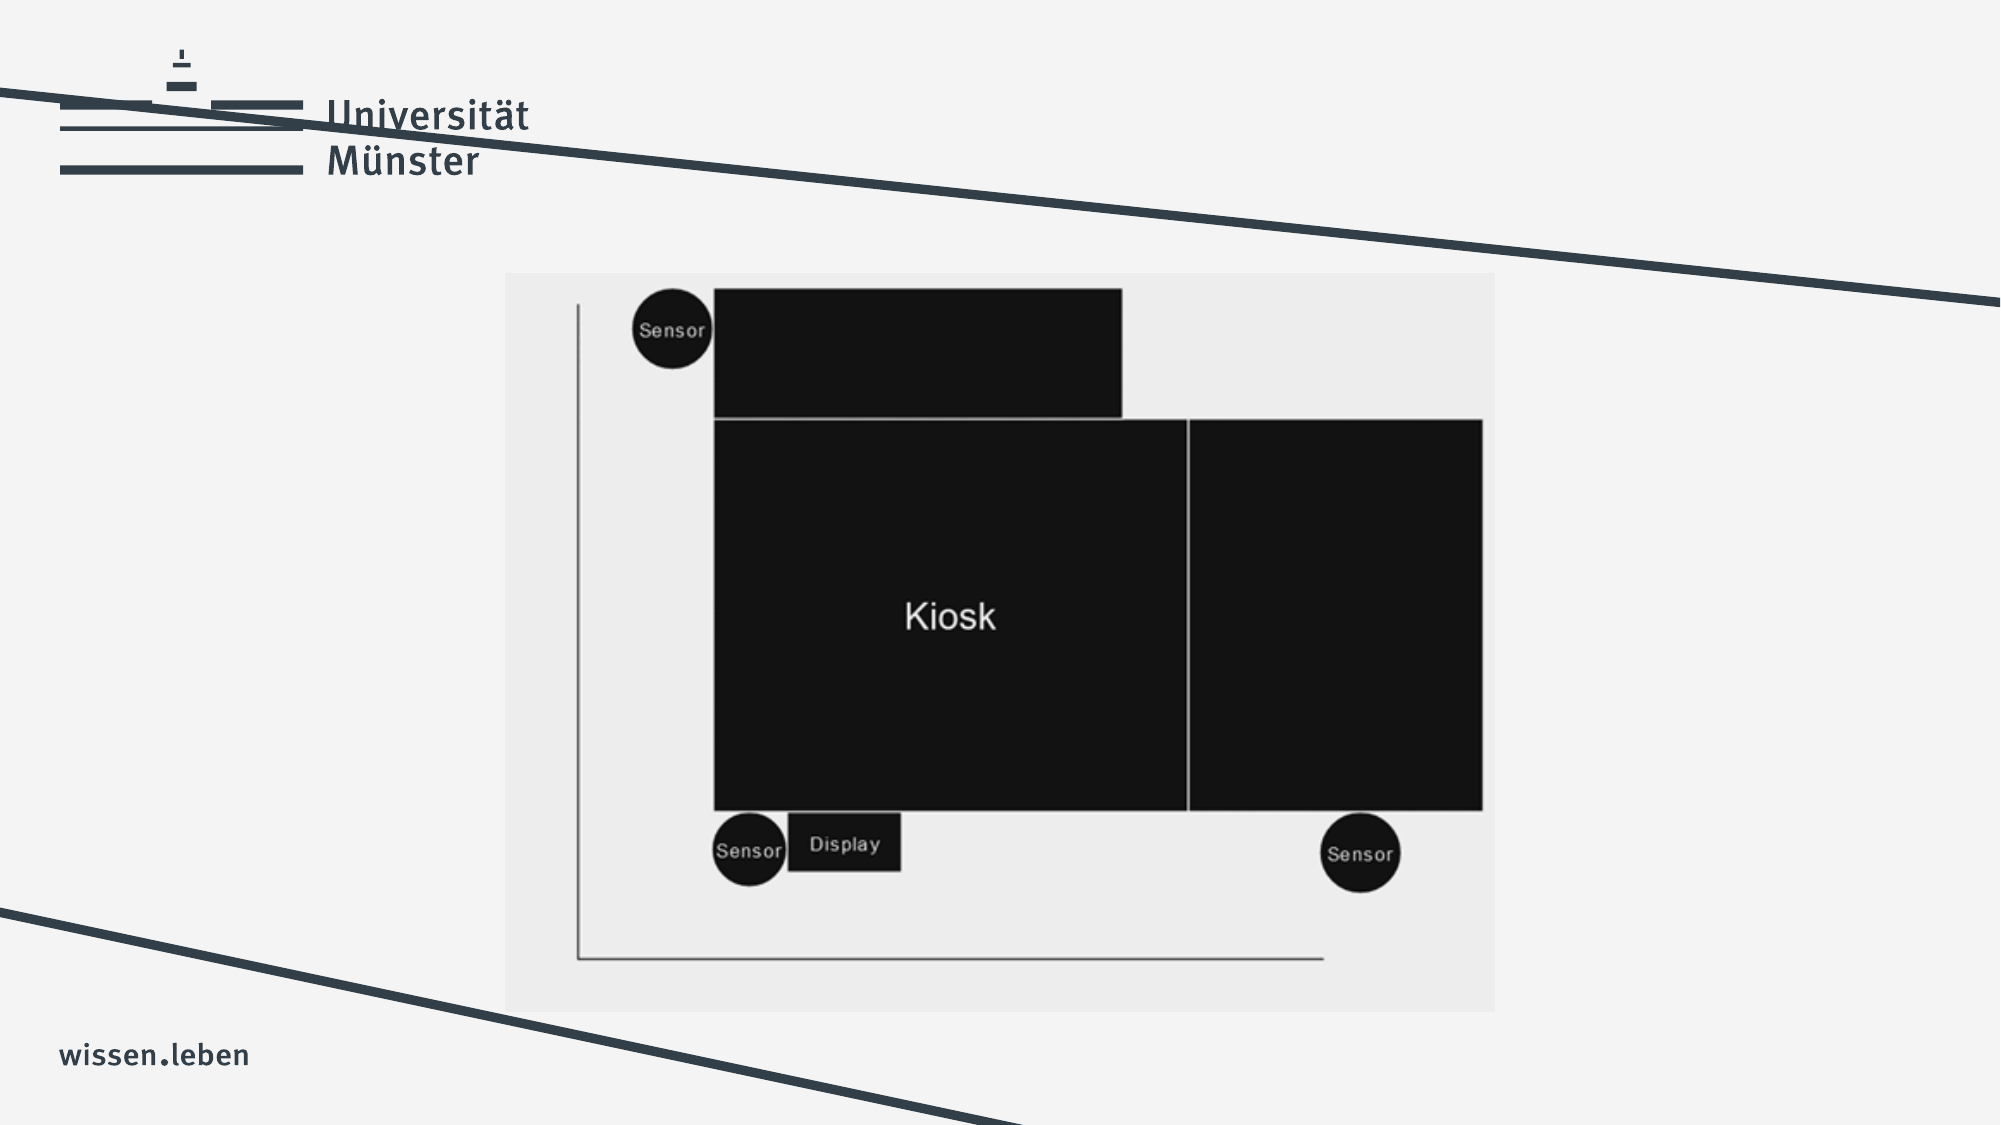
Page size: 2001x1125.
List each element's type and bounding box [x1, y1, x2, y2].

picture [505, 273, 1495, 1013]
